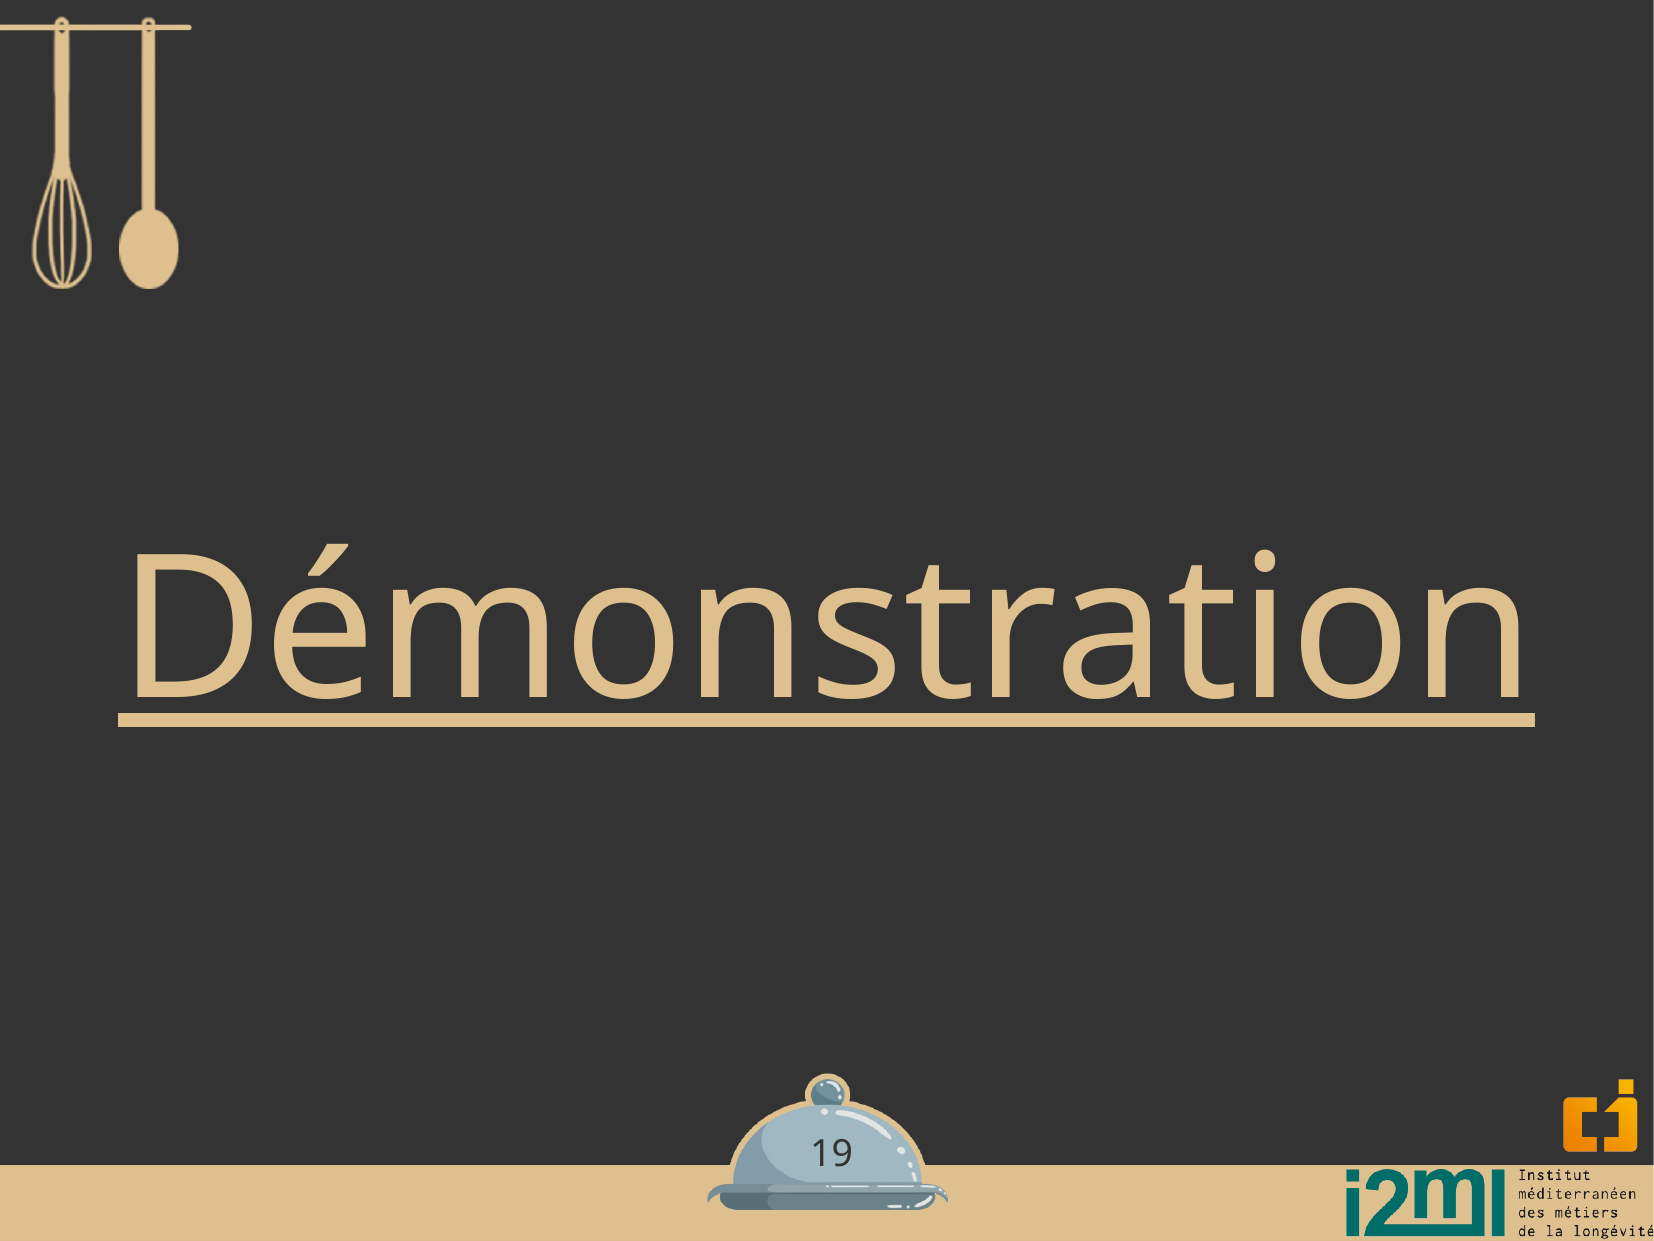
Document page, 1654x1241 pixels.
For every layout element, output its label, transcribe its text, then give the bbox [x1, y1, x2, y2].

picture [0, 0, 1654, 1241]
title Démonstration [82, 492, 1571, 748]
